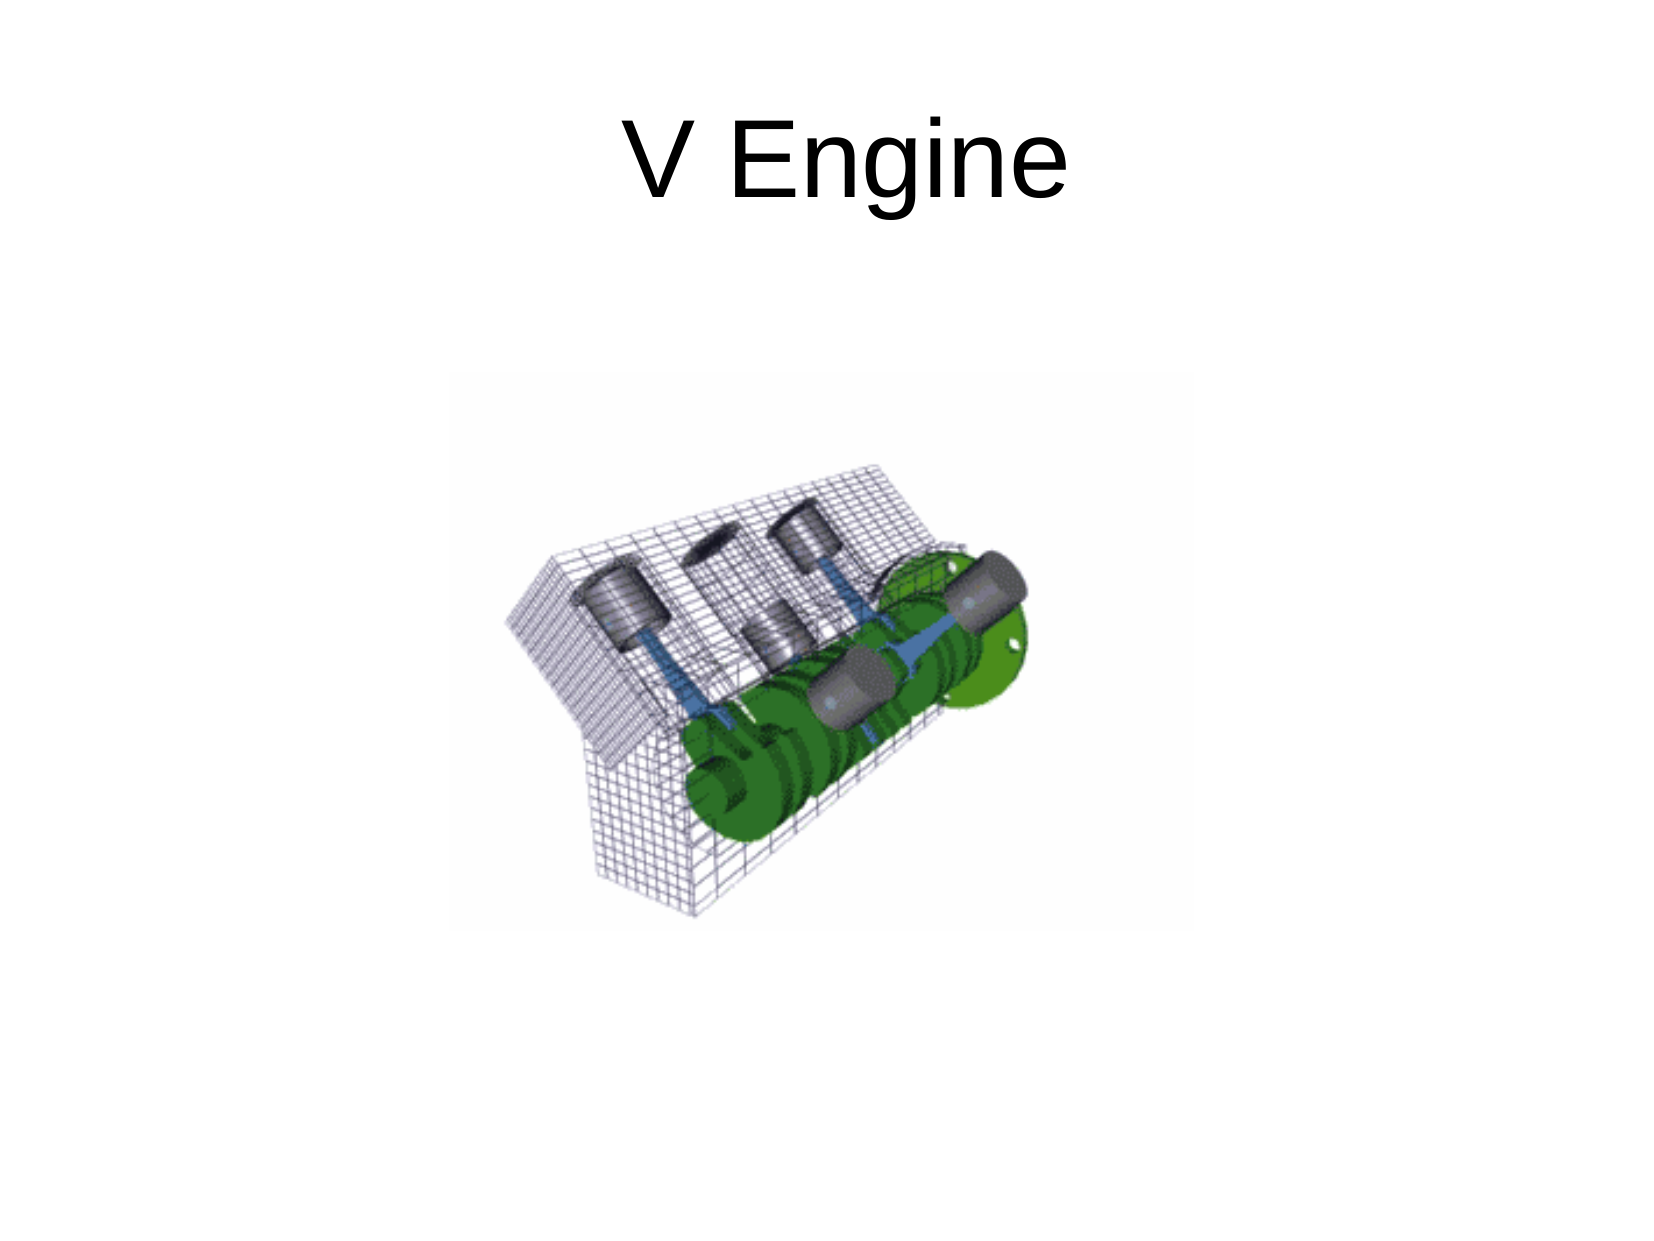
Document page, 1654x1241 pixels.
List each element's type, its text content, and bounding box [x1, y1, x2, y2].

picture [449, 372, 1194, 931]
title V Engine [82, 49, 1571, 257]
